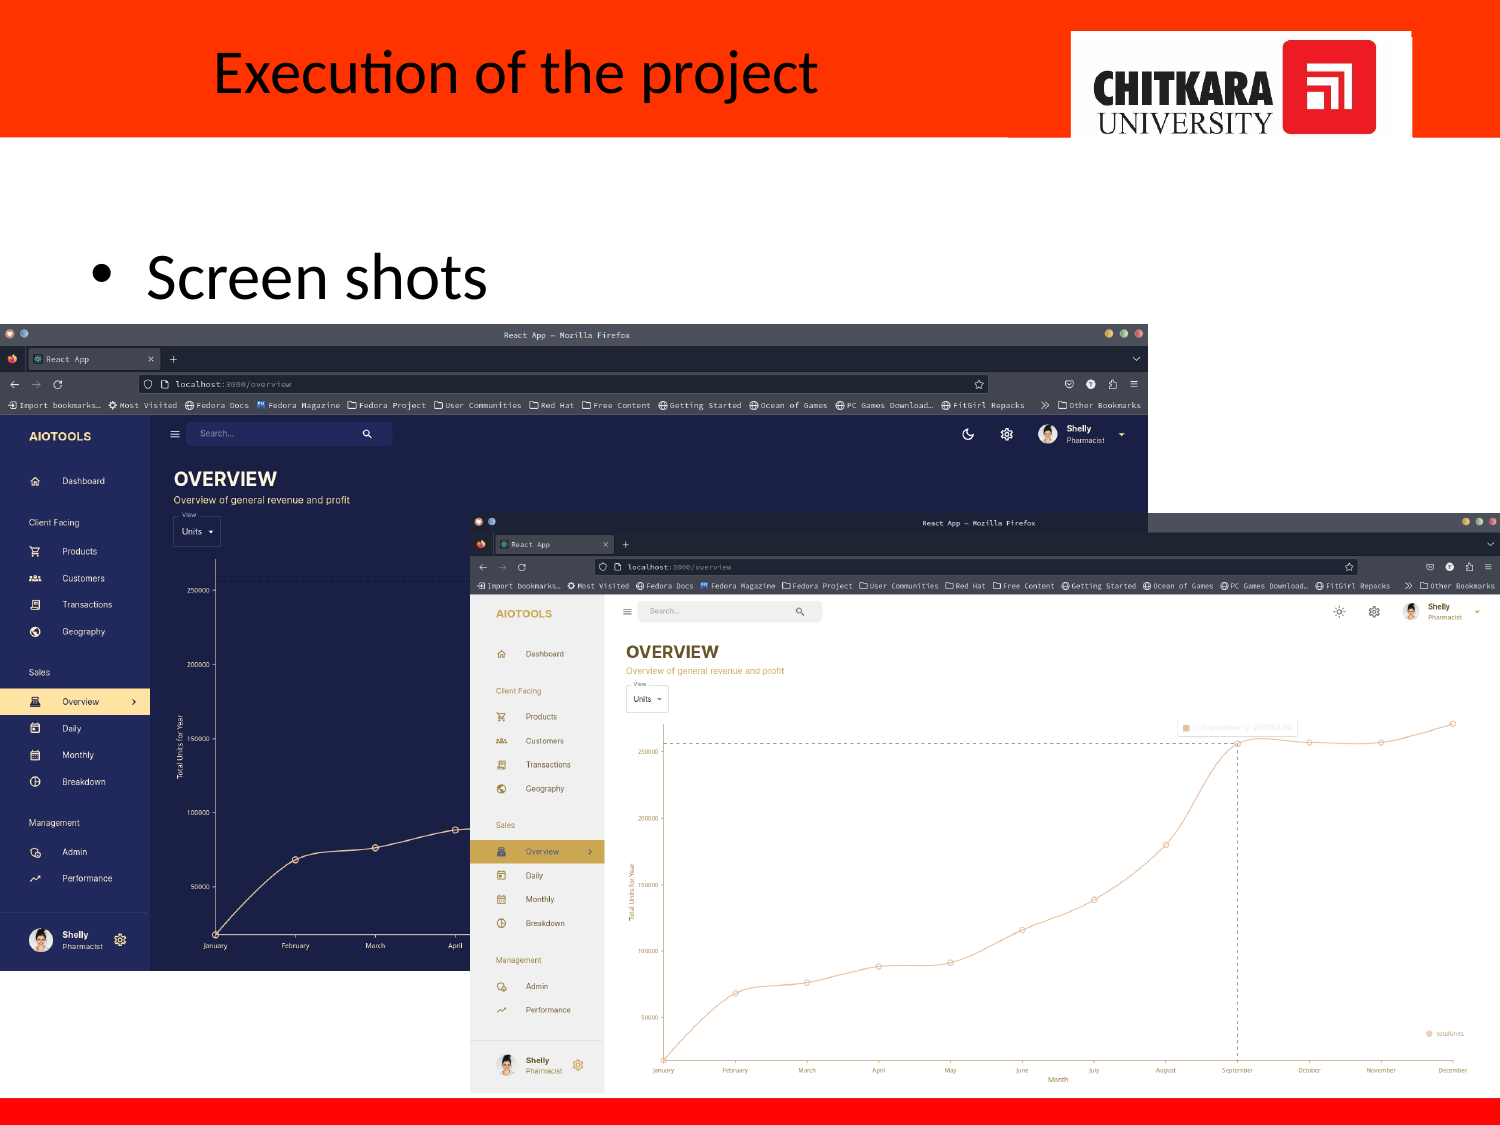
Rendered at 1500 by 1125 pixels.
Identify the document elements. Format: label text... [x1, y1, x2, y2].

picture [0, 324, 1500, 1093]
picture [0, 1096, 1500, 1125]
list Screen shots [75, 224, 1425, 513]
title Execution of the project [0, 0, 1063, 138]
picture [1074, 37, 1391, 138]
